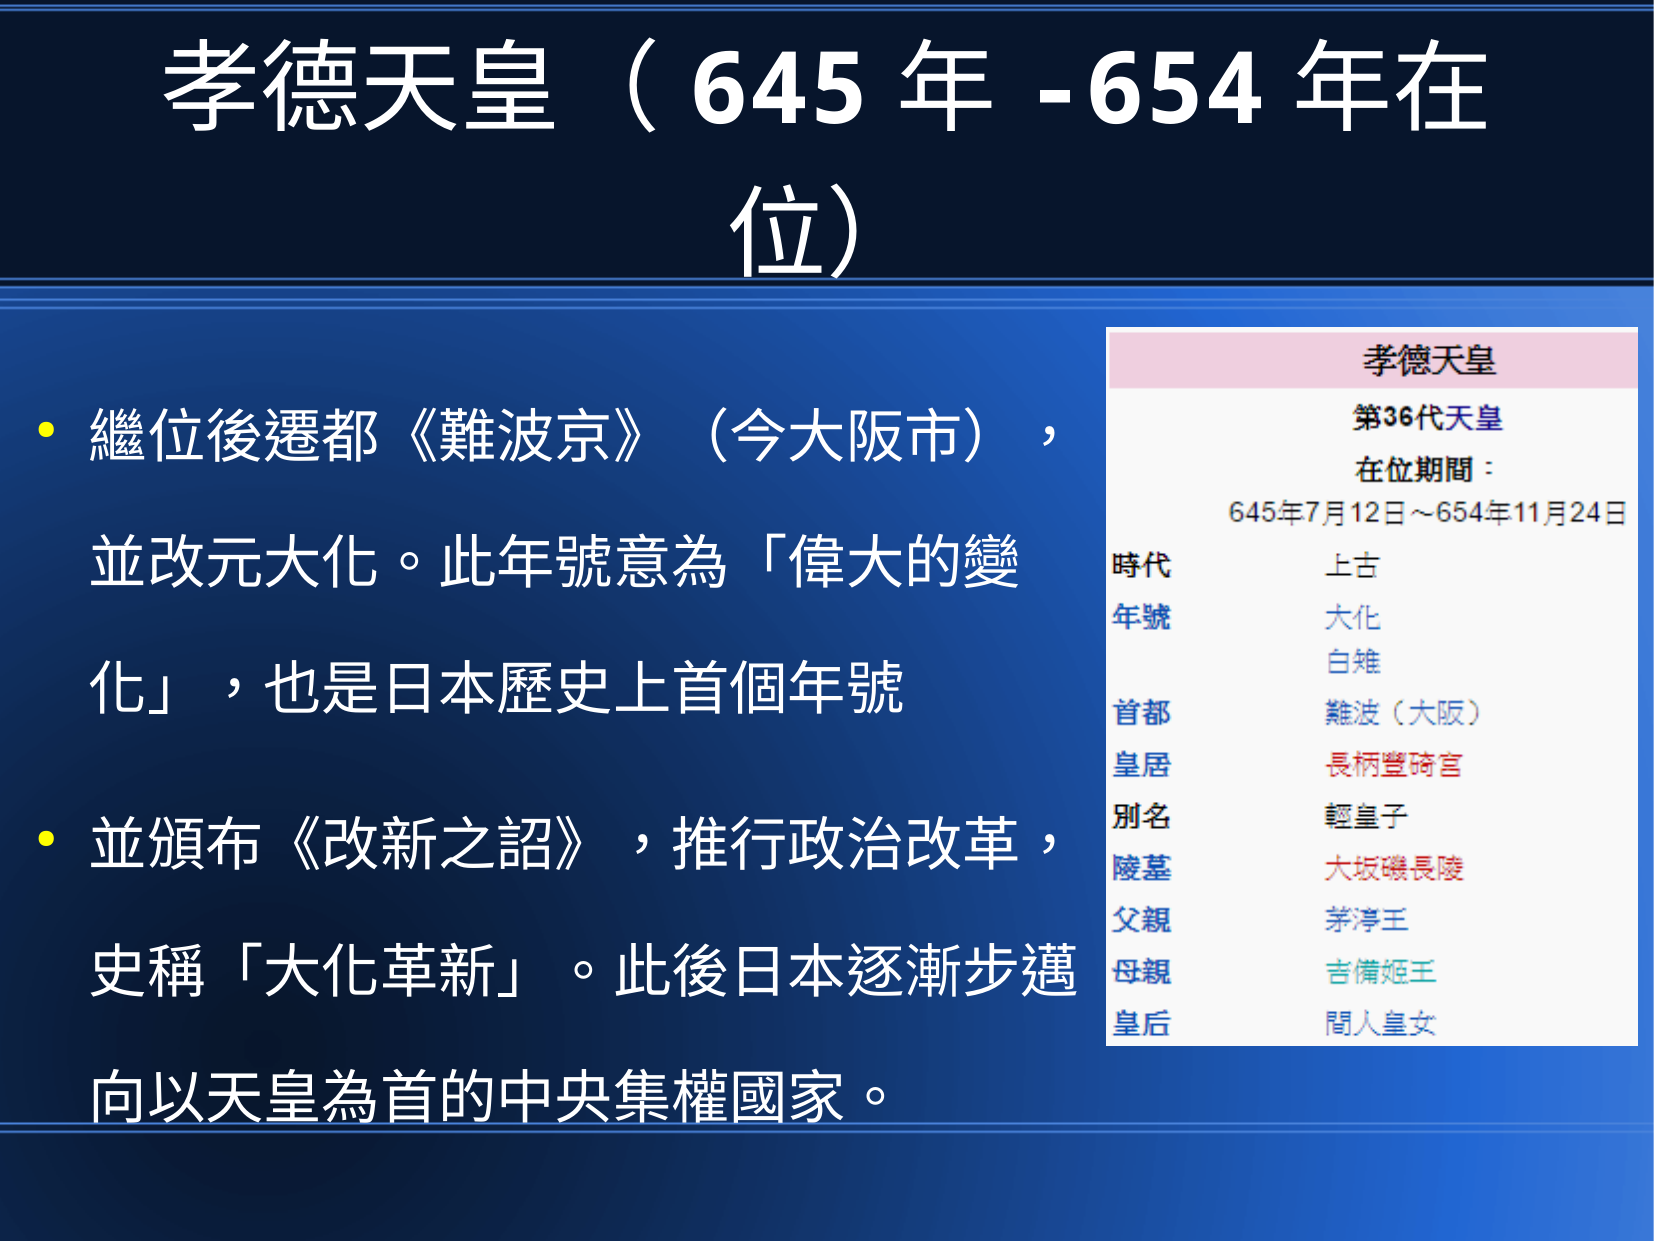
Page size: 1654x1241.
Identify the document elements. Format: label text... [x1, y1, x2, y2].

title 孝德天皇（645年-654年在位） [82, 49, 1571, 257]
picture [0, 0, 1654, 1241]
list 繼位後遷都《難波京》（今大阪市），並改元大化。此年號意為「偉大的變化」，也是日本歷史上首個年號 並頒布《改新之詔》，推行政治改革，史稱「大化革新」。此後日本逐漸步邁向以天皇為首的中央集權國家。 [18, 347, 1093, 1241]
